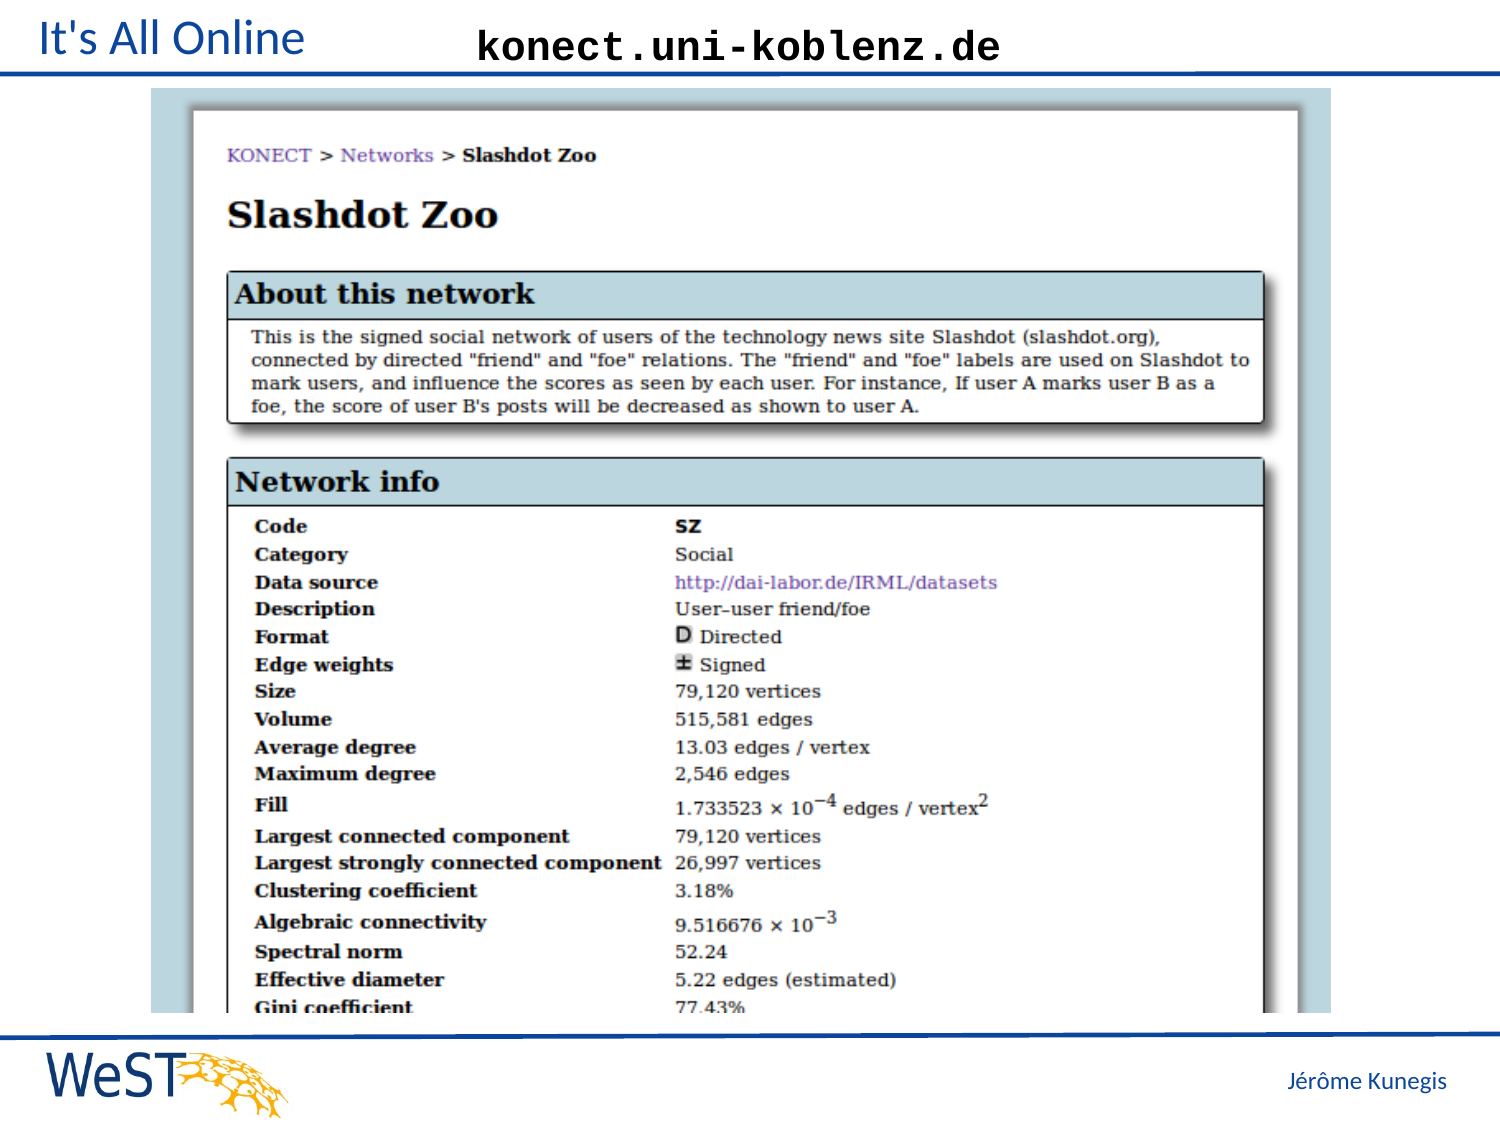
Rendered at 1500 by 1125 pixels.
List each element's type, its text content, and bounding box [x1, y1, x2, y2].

text_box It's All Online [23, 0, 1152, 86]
picture [151, 88, 1331, 1013]
picture [41, 1046, 302, 1118]
text_box konect.uni-koblenz.de [461, 11, 1016, 77]
